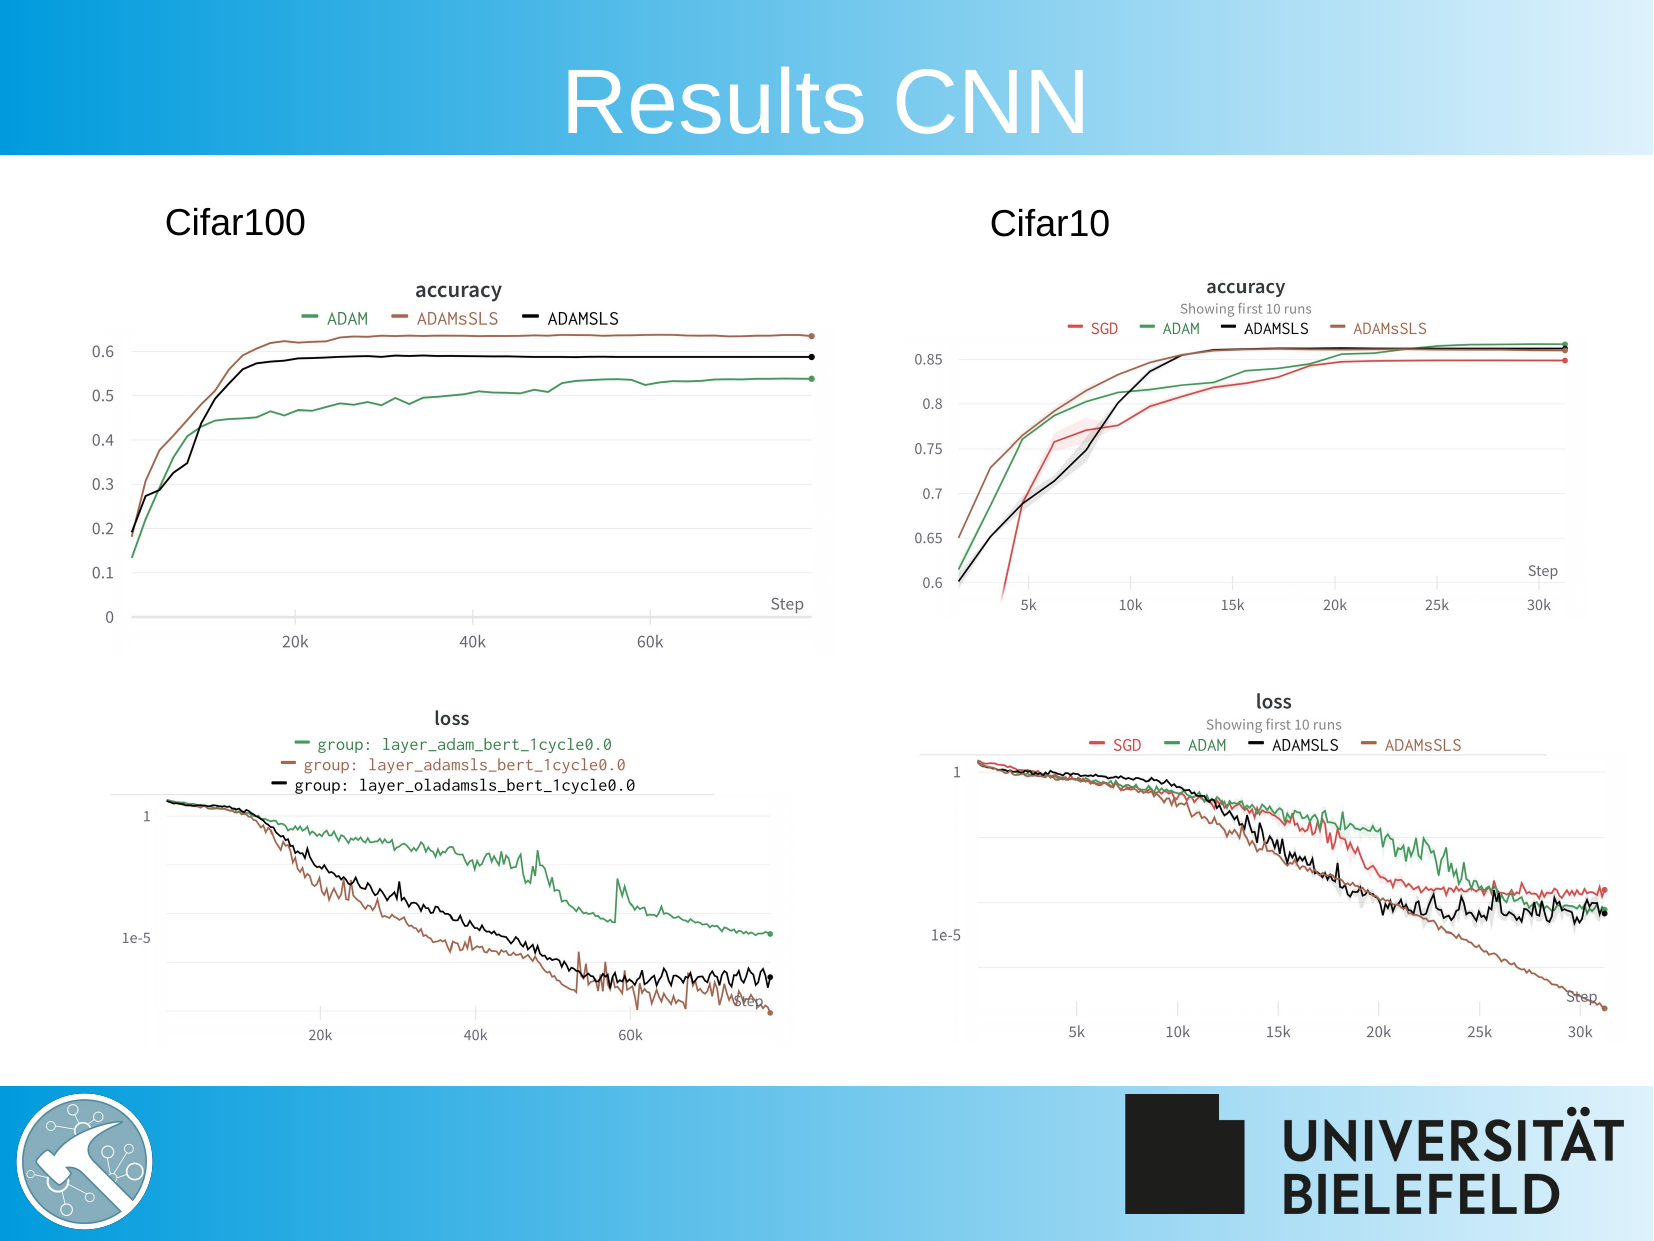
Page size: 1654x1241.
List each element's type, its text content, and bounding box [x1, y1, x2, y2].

text_box Cifar10 [975, 195, 1126, 252]
picture [92, 688, 811, 1066]
picture [1125, 1094, 1624, 1214]
text_box Cifar100 [150, 193, 321, 251]
picture [885, 256, 1606, 635]
picture [60, 256, 857, 676]
picture [17, 1086, 153, 1241]
title Results CNN [82, 49, 1571, 155]
picture [900, 670, 1647, 1063]
